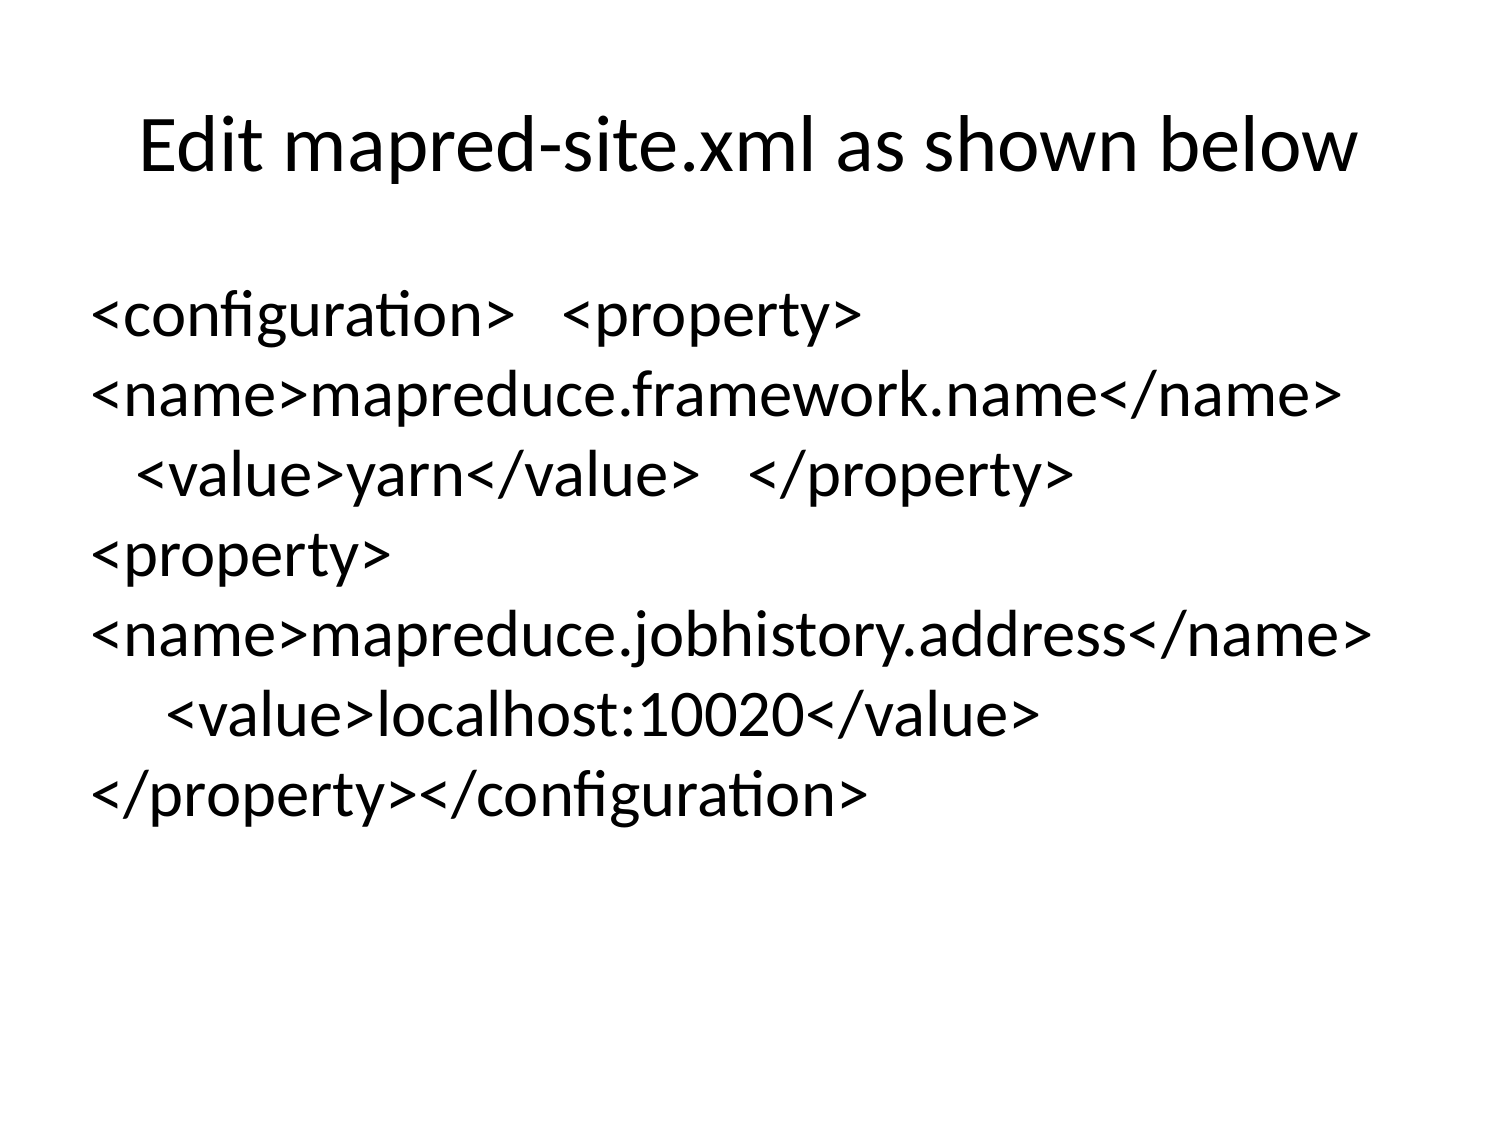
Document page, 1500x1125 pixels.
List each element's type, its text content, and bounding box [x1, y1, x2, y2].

title Edit mapred-site.xml as shown below [75, 45, 1425, 233]
list <configuration> <property> <name>mapreduce.framework.name</name> <value>yarn</value> </property> <property> <name>mapreduce.jobhistory.address</name> <value>localhost:10020</value> </property></configuration> [75, 262, 1425, 1005]
